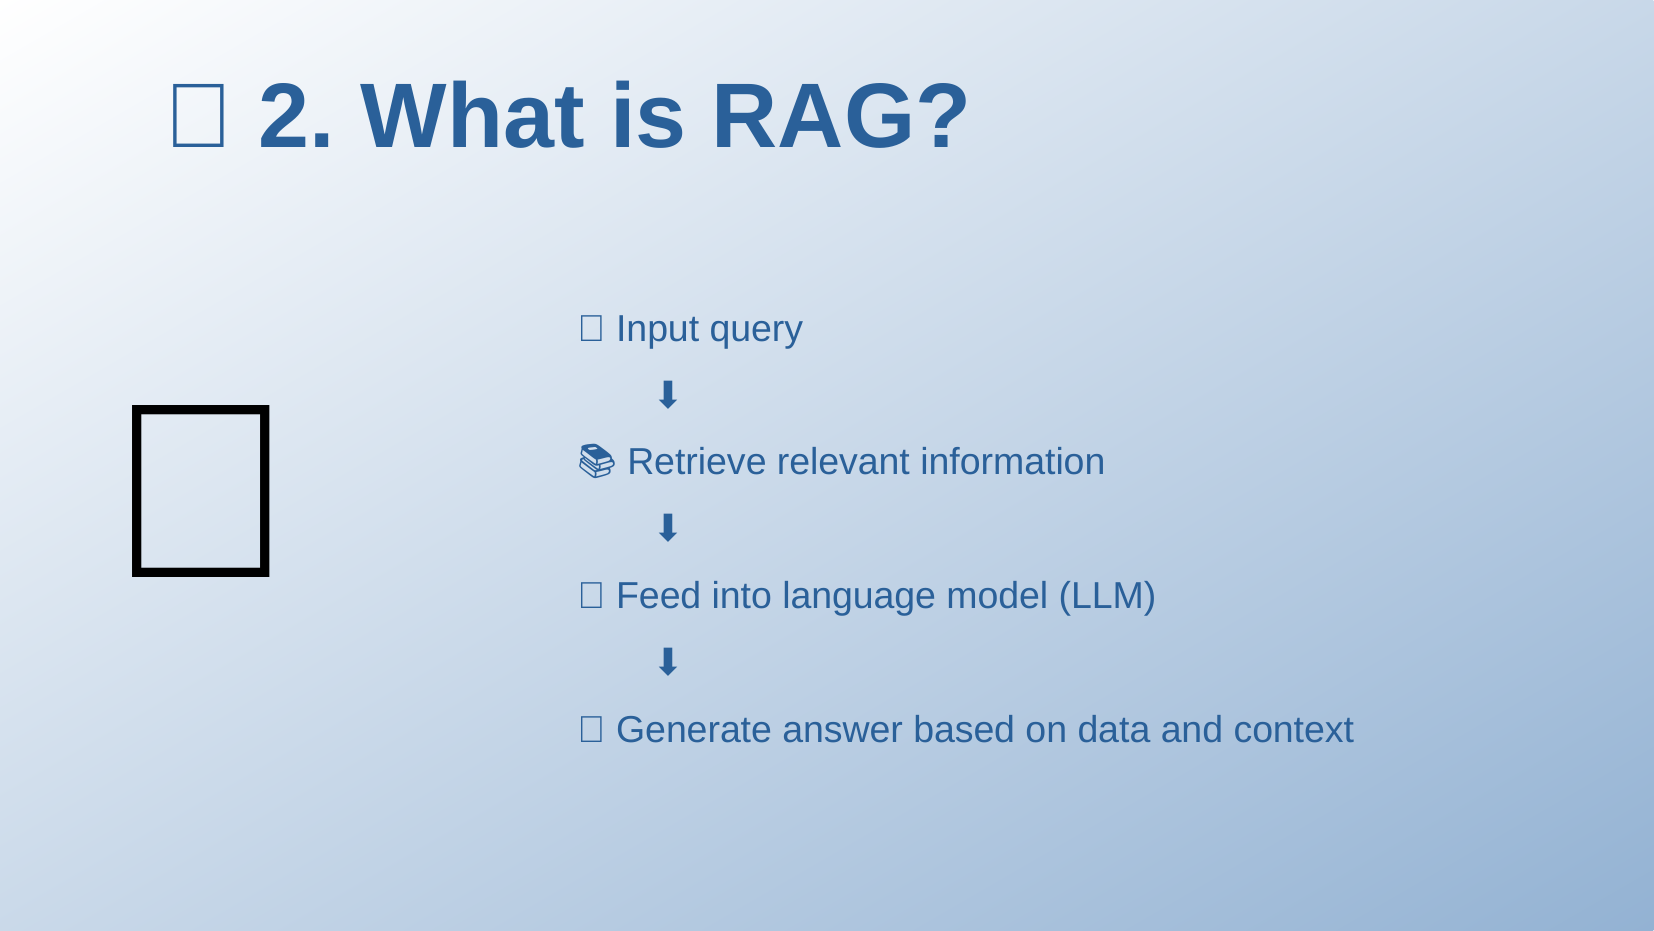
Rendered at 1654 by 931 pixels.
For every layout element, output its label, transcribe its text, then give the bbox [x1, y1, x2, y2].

text_box 🤖 [92, 343, 506, 719]
text_box 🧠 2. What is RAG? [150, 57, 1613, 188]
text_box 💬 Input query ⬇ 📚 Retrieve relevant information ⬇ 🧠 Feed into language model (LLM) ⬇️ ✨ Generate answer based on data and context [562, 300, 1501, 825]
